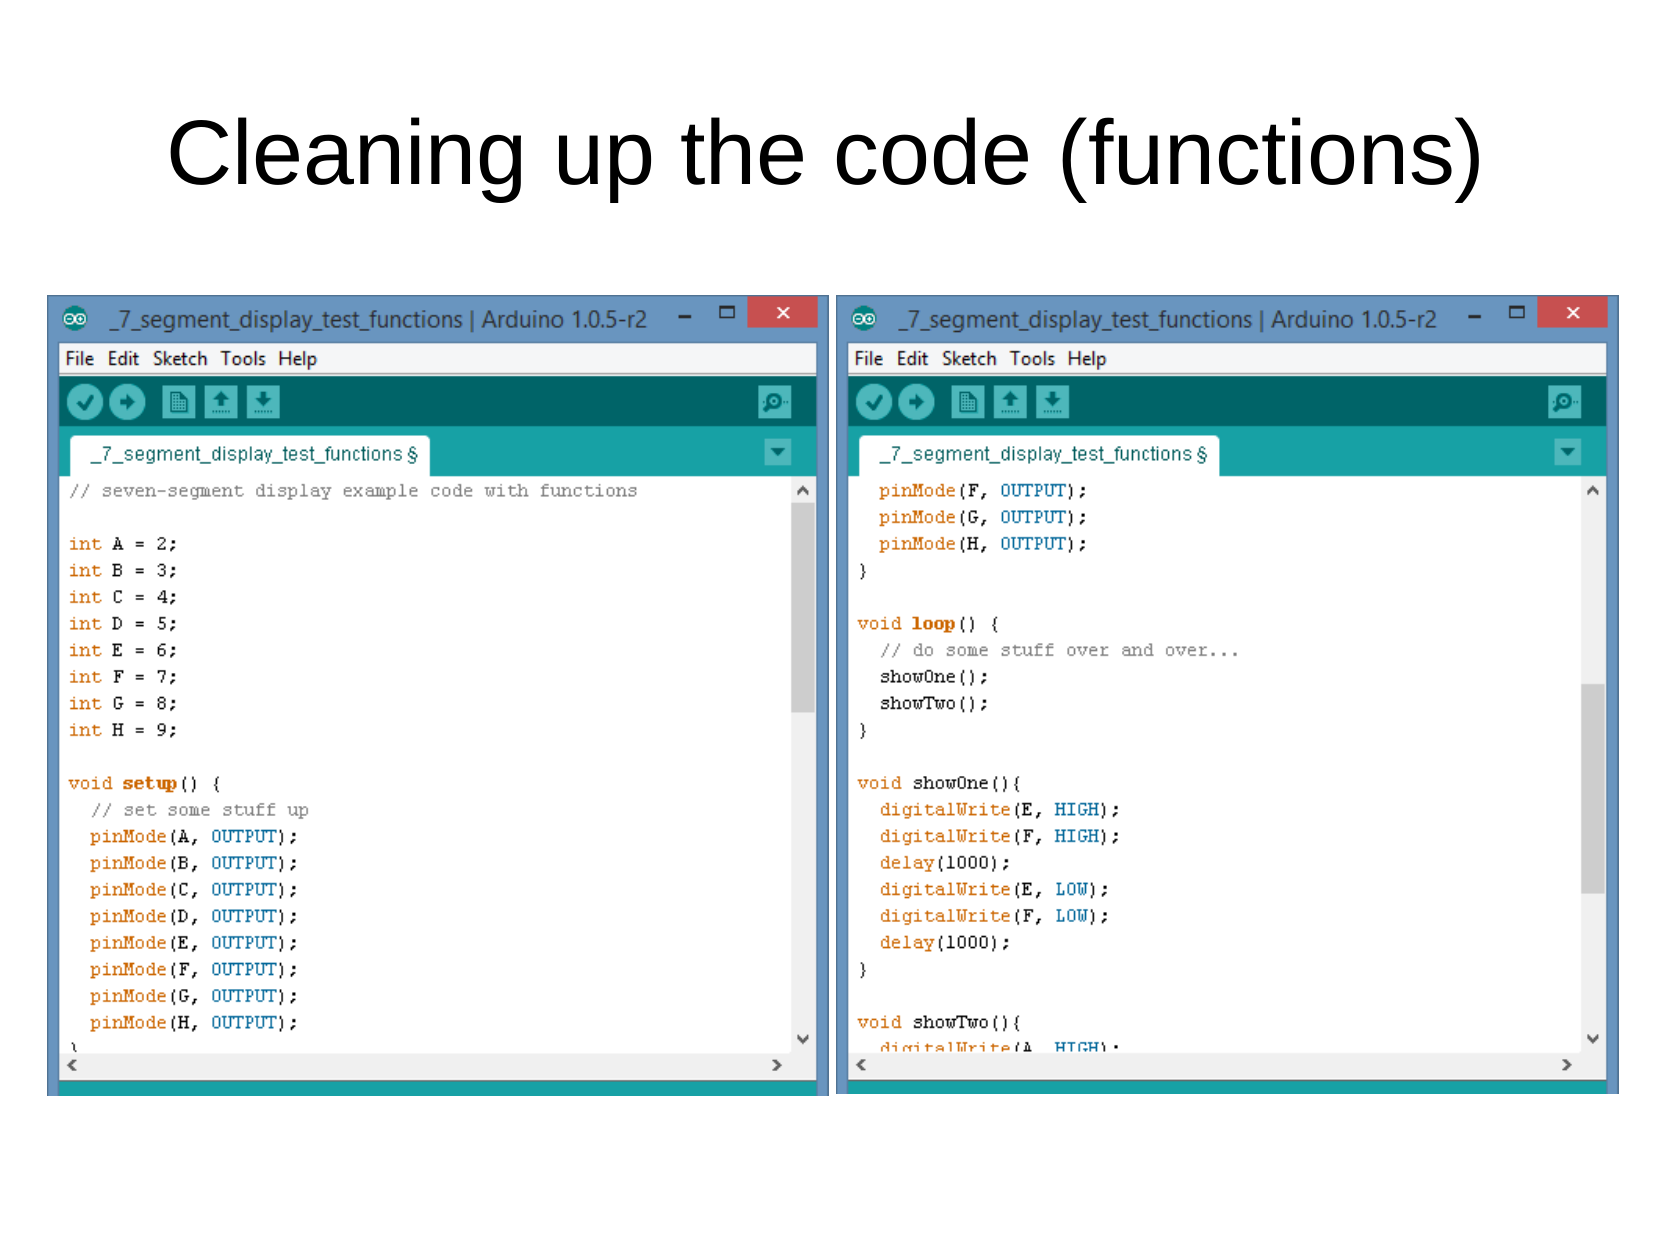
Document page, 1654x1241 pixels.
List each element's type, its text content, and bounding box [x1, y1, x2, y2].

picture [836, 295, 1619, 1094]
picture [47, 295, 829, 1096]
title Cleaning up the code (functions) [82, 49, 1571, 257]
